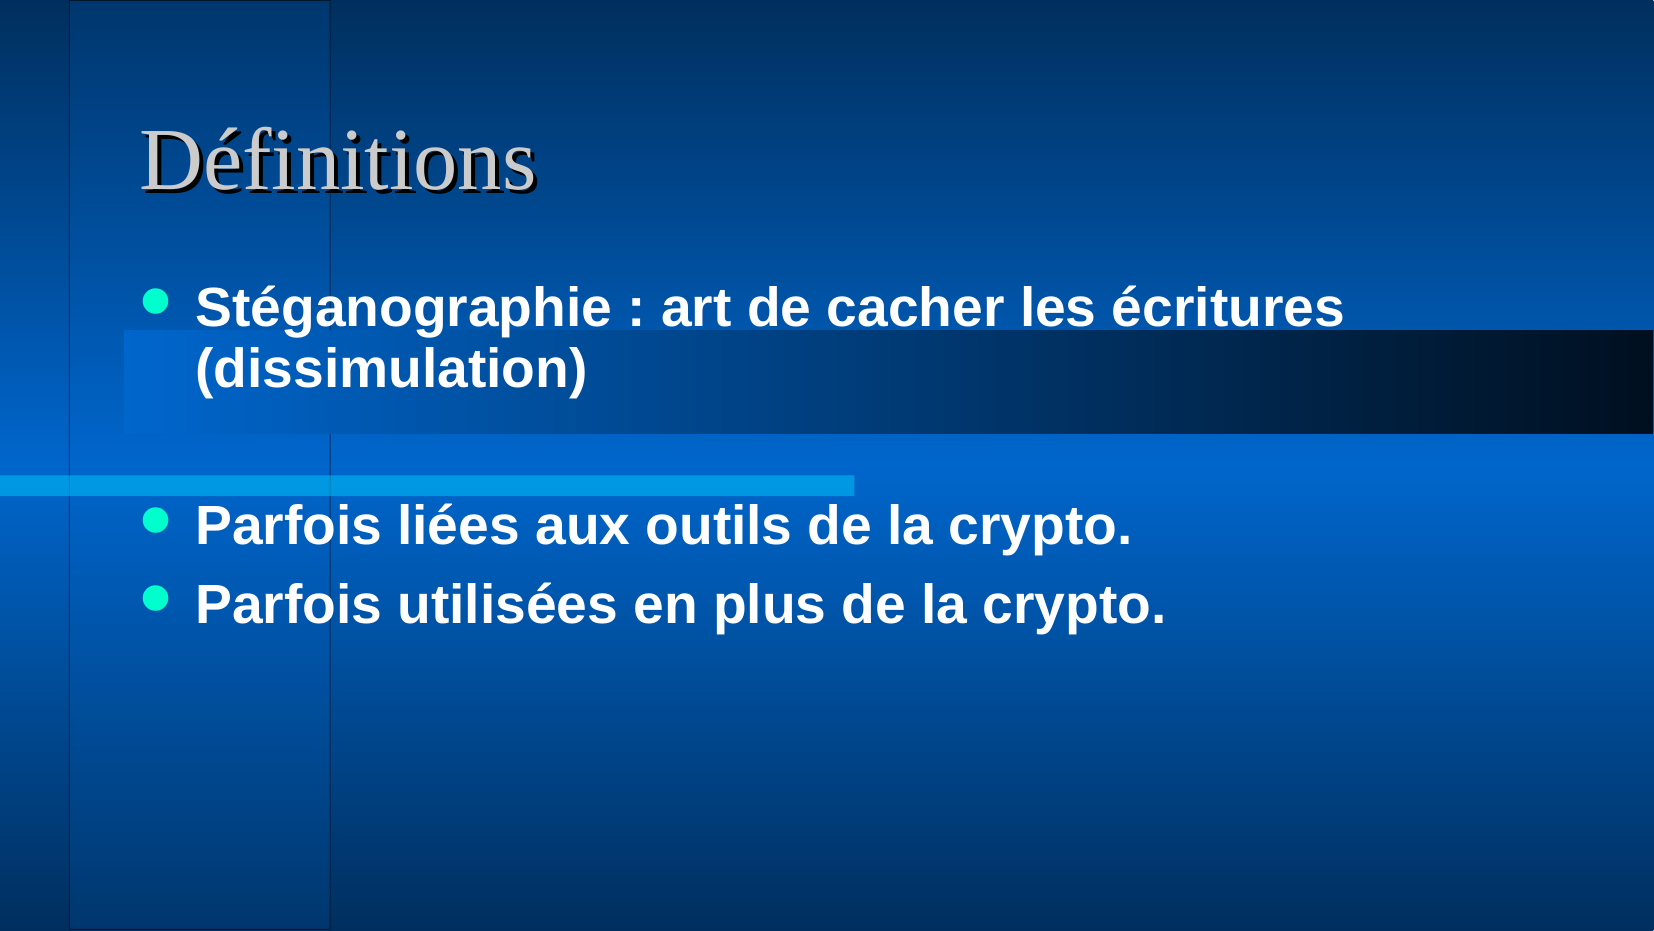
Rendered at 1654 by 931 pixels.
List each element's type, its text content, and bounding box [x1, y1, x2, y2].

list Stéganographie : art de cacher les écritures (dissimulation) Parfois liées aux outils de la crypto. Parfois utilisées en plus de la crypto. [124, 268, 1530, 827]
title Définitions [124, 82, 1530, 238]
